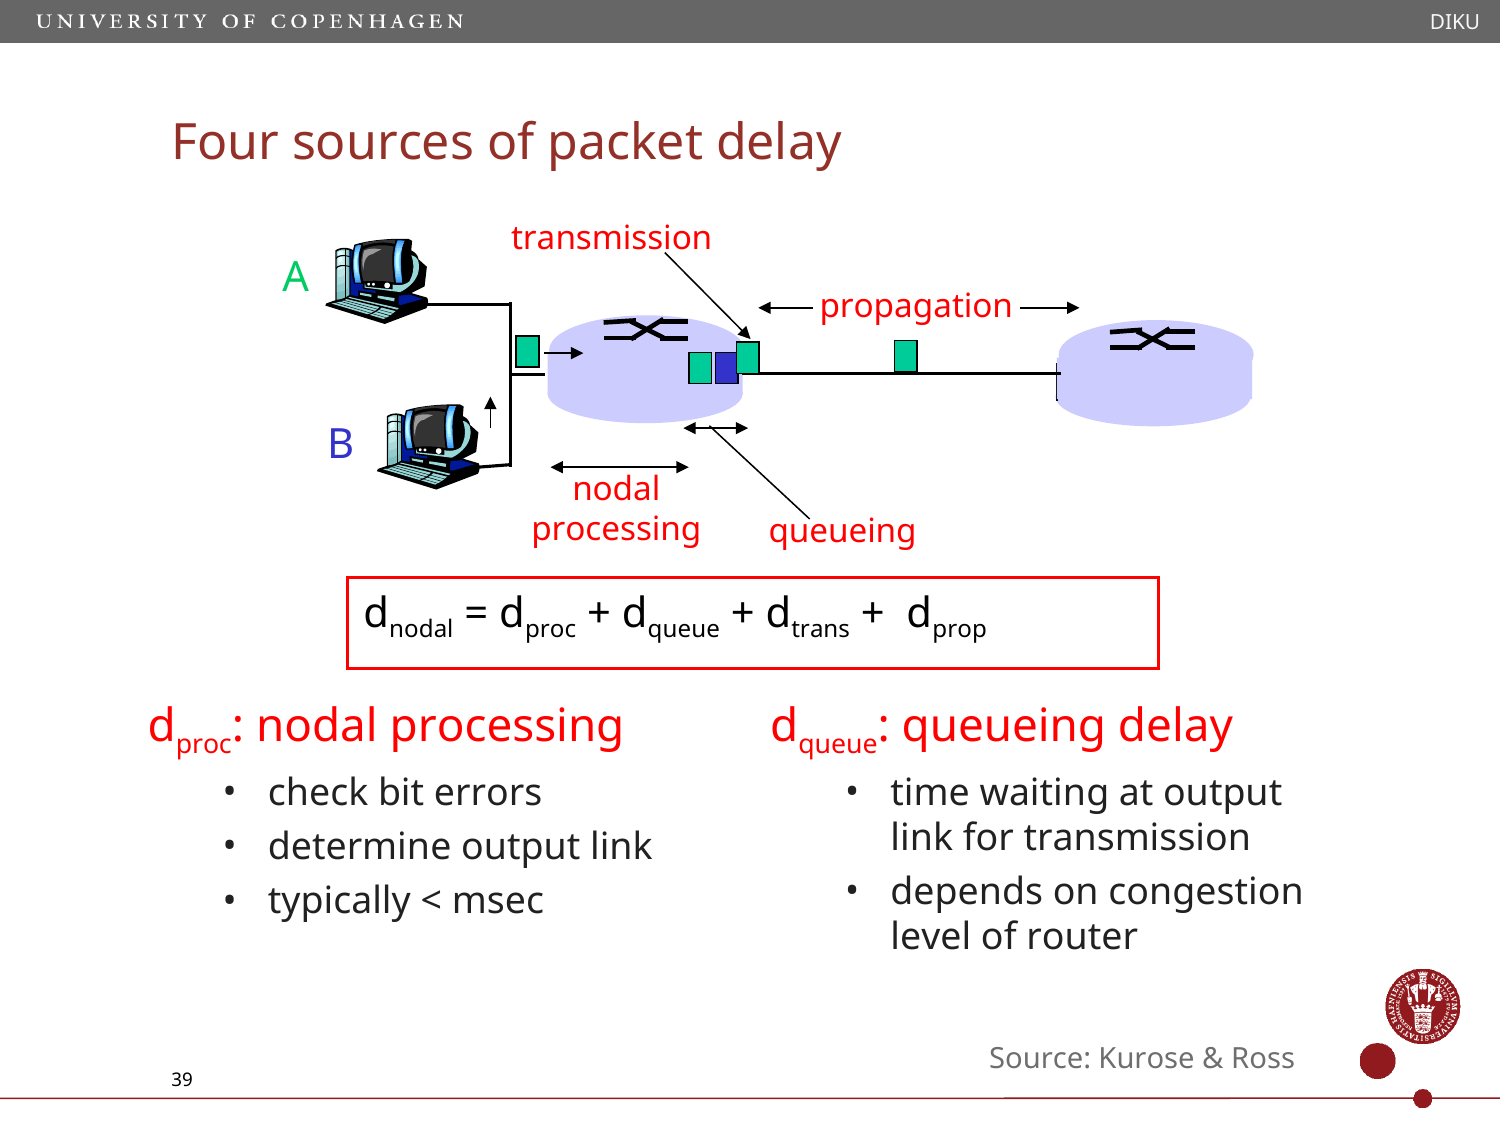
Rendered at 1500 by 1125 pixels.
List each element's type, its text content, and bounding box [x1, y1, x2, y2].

text_box dproc: nodal processing check bit errors determine output link typically < msec [147, 695, 703, 1000]
text_box dqueue: queueing delay time waiting at output link for transmission depends on congestion level of router [770, 695, 1341, 1000]
text_box A [267, 241, 325, 308]
text_box dnodal = dproc + dqueue + dtrans + dprop [347, 577, 1159, 669]
text_box Four sources of packet delay [171, 75, 1329, 171]
text_box transmission [496, 208, 728, 264]
text_box Source: Kurose & Ross [974, 1031, 1341, 1083]
text_box propagation [804, 277, 1029, 333]
picture [325, 237, 430, 324]
text_box DIKU [469, 0, 1495, 43]
text_box [1055, 320, 1254, 427]
text_box [547, 315, 743, 424]
picture [376, 403, 482, 490]
text_box <number> [171, 1067, 522, 1092]
text_box nodal processing [516, 459, 717, 556]
text_box B [312, 409, 370, 475]
text_box queueing [753, 502, 933, 558]
picture [0, 910, 1500, 1122]
